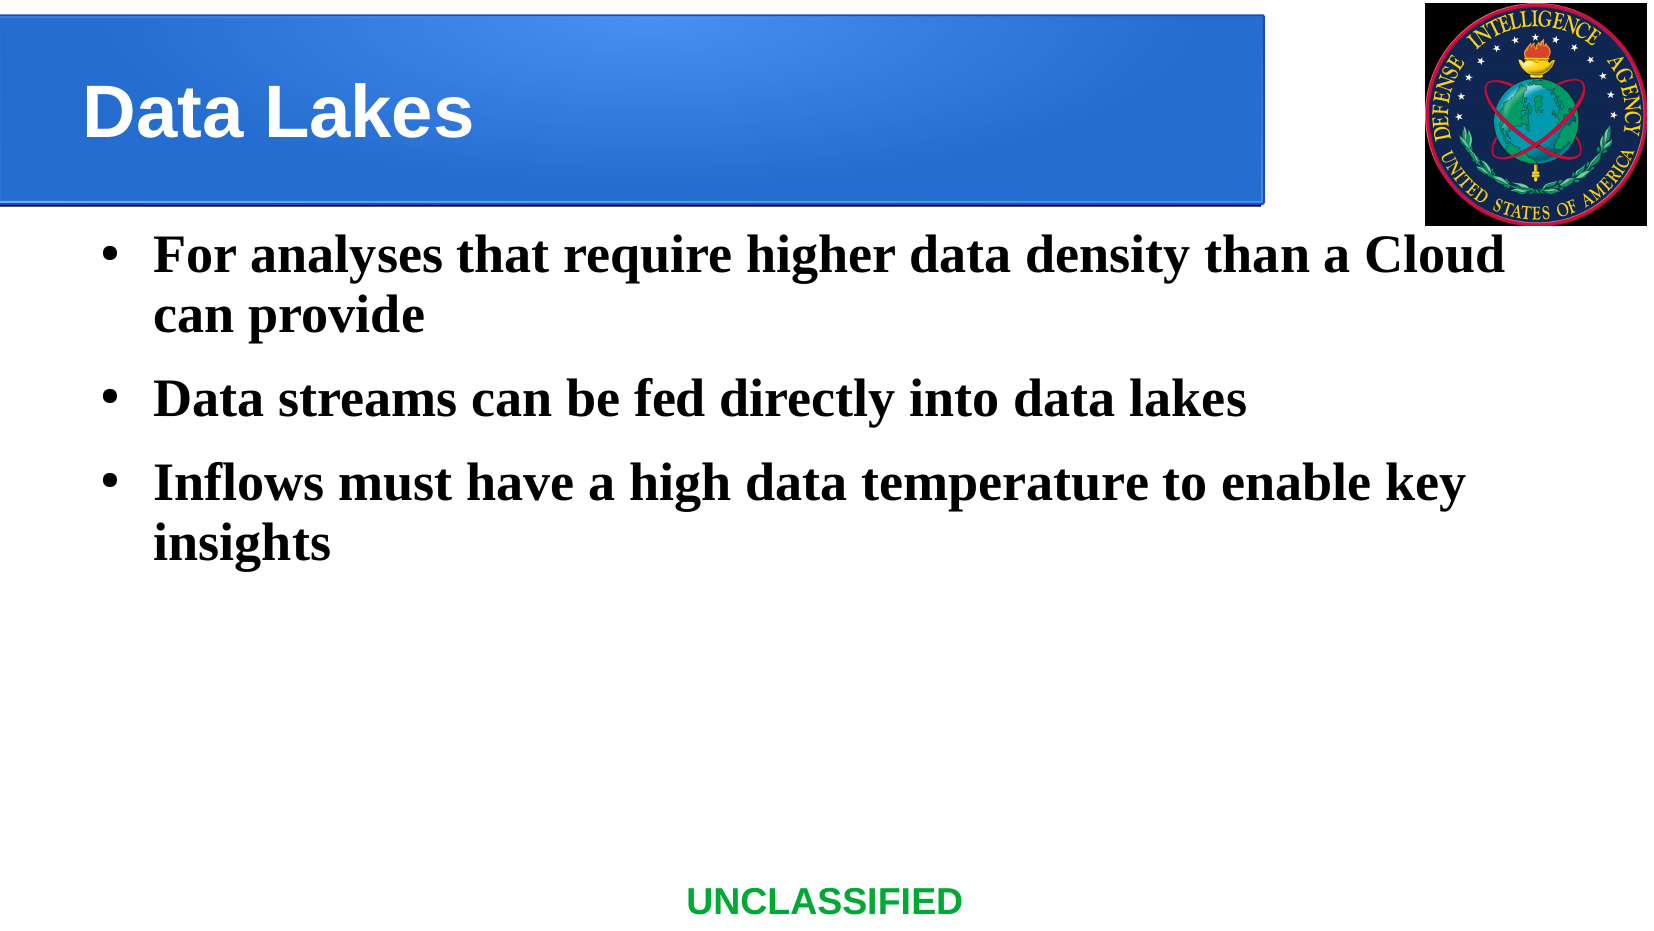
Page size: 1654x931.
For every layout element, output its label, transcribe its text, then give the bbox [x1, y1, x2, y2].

title Data Lakes [82, 35, 1235, 189]
picture [1425, 3, 1647, 226]
list For analyses that require higher data density than a Cloud can provide Data streams can be fed directly into data lakes Inflows must have a high data temperature to enable key insights [82, 224, 1571, 764]
text_box UNCLASSIFIED [555, 873, 1096, 931]
